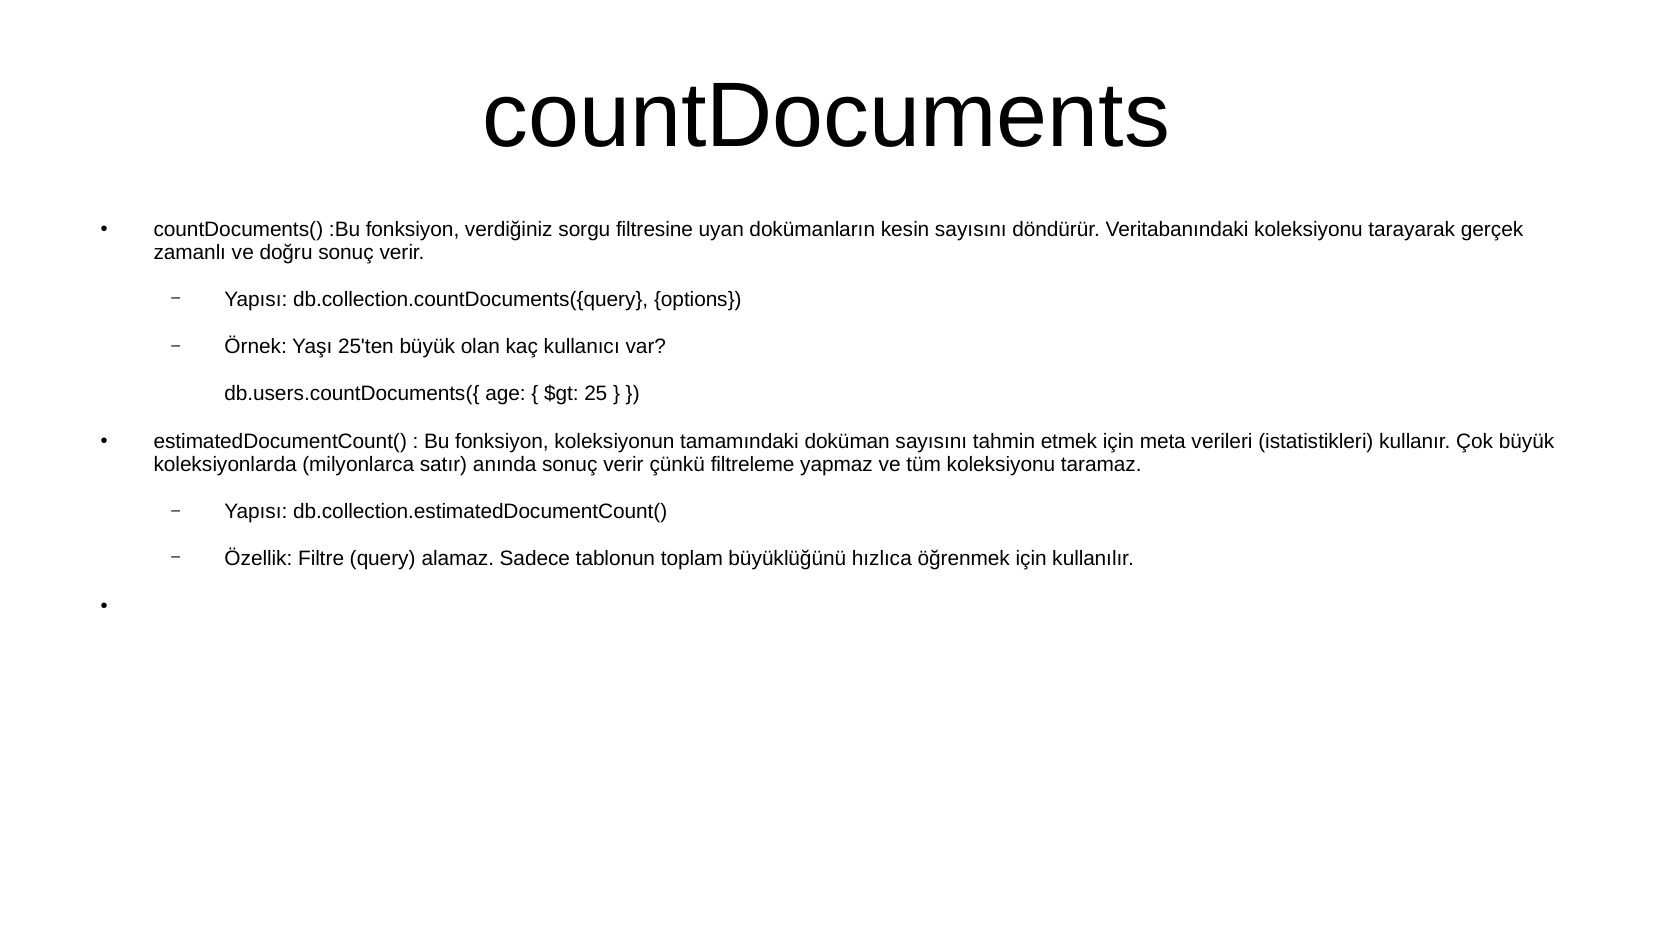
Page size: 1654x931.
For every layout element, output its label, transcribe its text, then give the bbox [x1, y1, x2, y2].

title countDocuments [82, 37, 1571, 193]
list countDocuments() :Bu fonksiyon, verdiğiniz sorgu filtresine uyan dokümanların kesin sayısını döndürür. Veritabanındaki koleksiyonu tarayarak gerçek zamanlı ve doğru sonuç verir. Yapısı: db.collection.countDocuments({query}, {options}) Örnek: Yaşı 25'ten büyük olan kaç kullanıcı var? db.users.countDocuments({ age: { $gt: 25 } }) estimatedDocumentCount() : Bu fonksiyon, koleksiyonun tamamındaki doküman sayısını tahmin etmek için meta verileri (istatistikleri) kullanır. Çok büyük koleksiyonlarda (milyonlarca satır) anında sonuç verir çünkü filtreleme yapmaz ve tüm koleksiyonu taramaz. Yapısı: db.collection.estimatedDocumentCount() Özellik: Filtre (query) alamaz. Sadece tablonun toplam büyüklüğünü hızlıca öğrenmek için kullanılır. [82, 217, 1571, 758]
